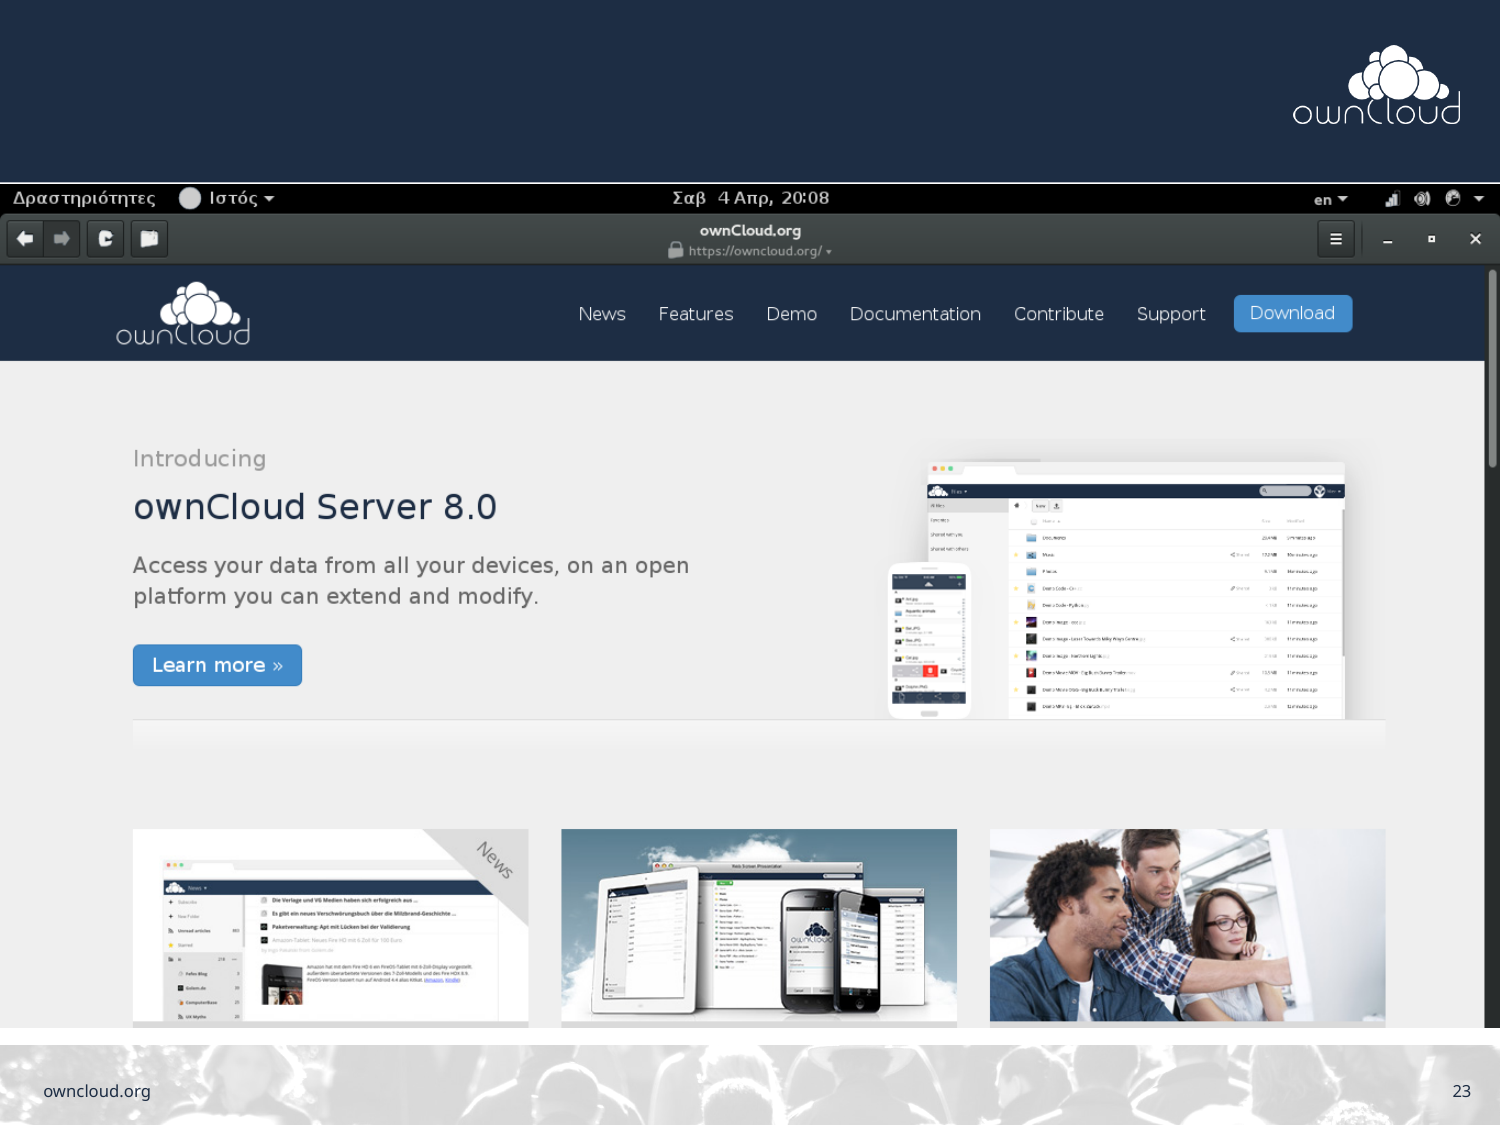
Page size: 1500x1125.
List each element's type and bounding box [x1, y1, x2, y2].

picture [0, 1045, 1500, 1125]
picture [0, 184, 1500, 1028]
picture [1293, 45, 1460, 124]
